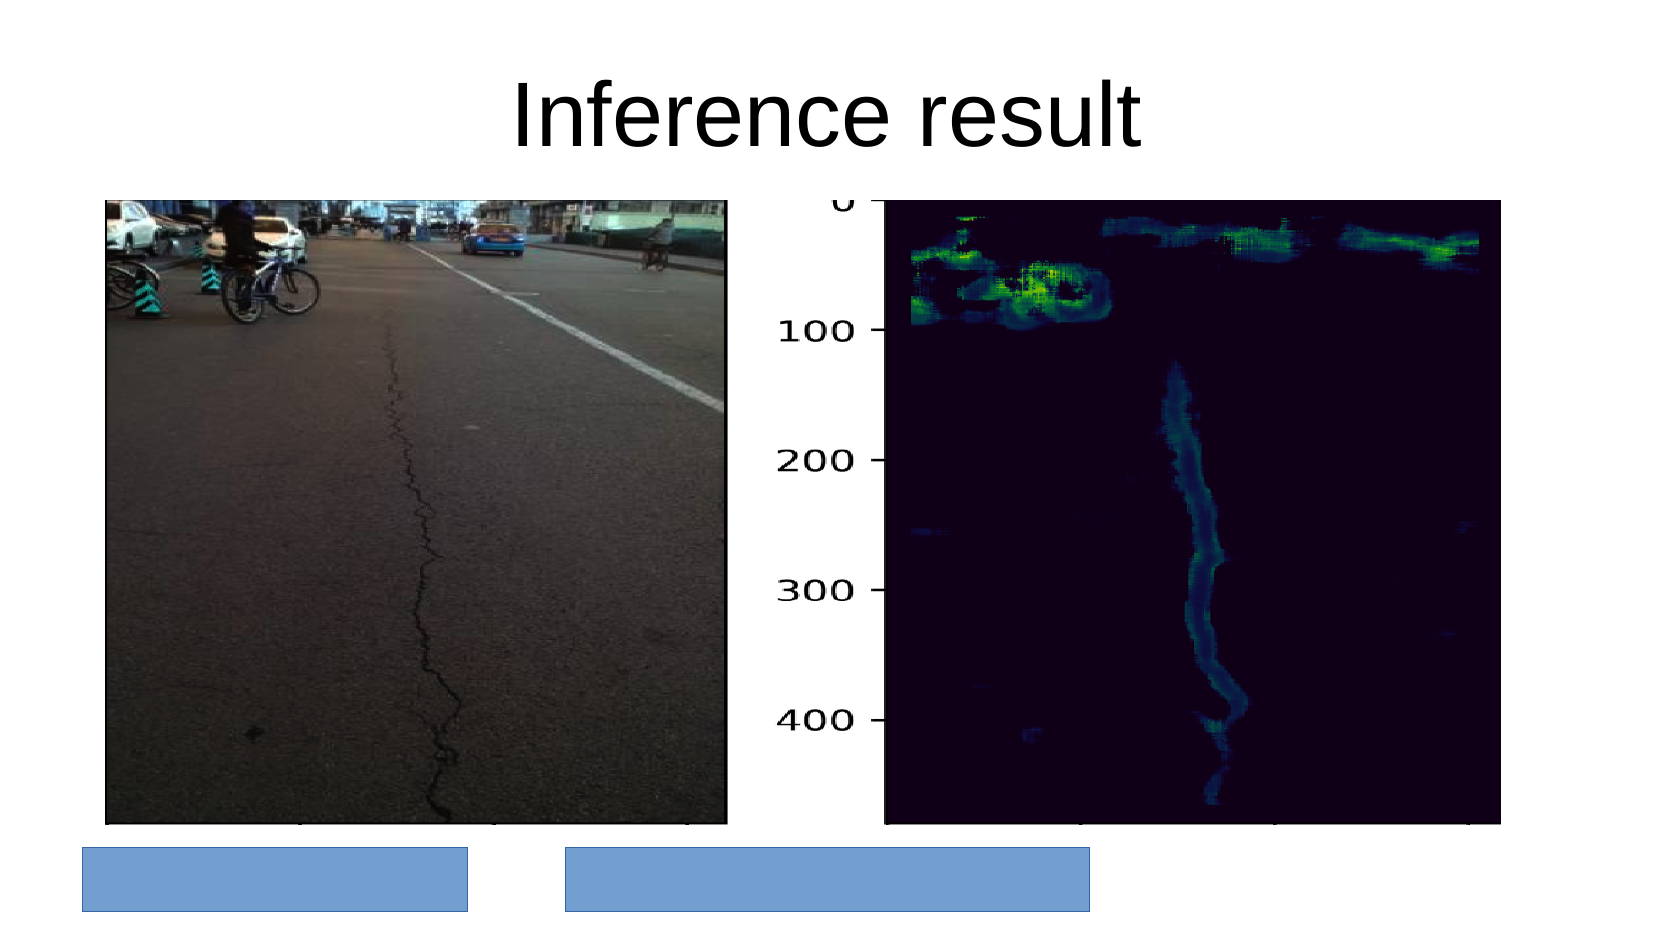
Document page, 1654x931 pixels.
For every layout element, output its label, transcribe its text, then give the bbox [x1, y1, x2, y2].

title Inference result [82, 37, 1571, 193]
picture [105, 200, 1501, 826]
